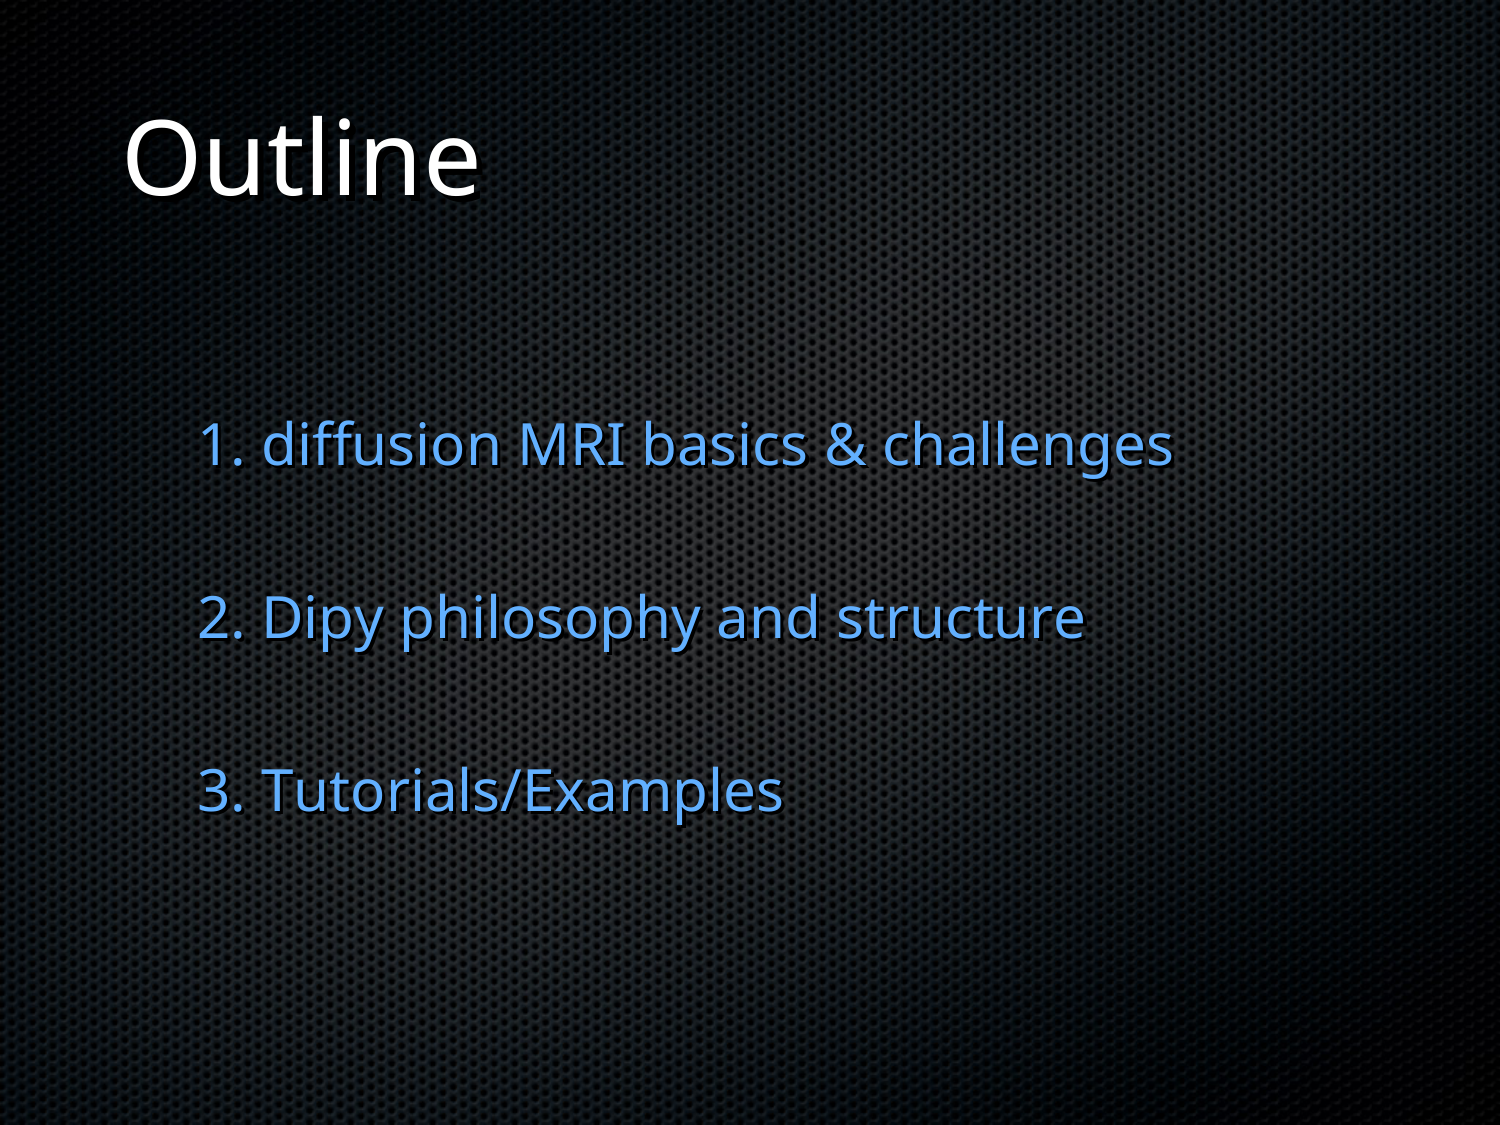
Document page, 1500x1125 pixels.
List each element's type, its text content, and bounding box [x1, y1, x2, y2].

picture [0, 0, 1500, 1125]
title Outline [113, 75, 1418, 225]
list 1. diffusion MRI basics & challenges 2. Dipy philosophy and structure 3. Tutorials/Examples [188, 398, 1494, 1052]
